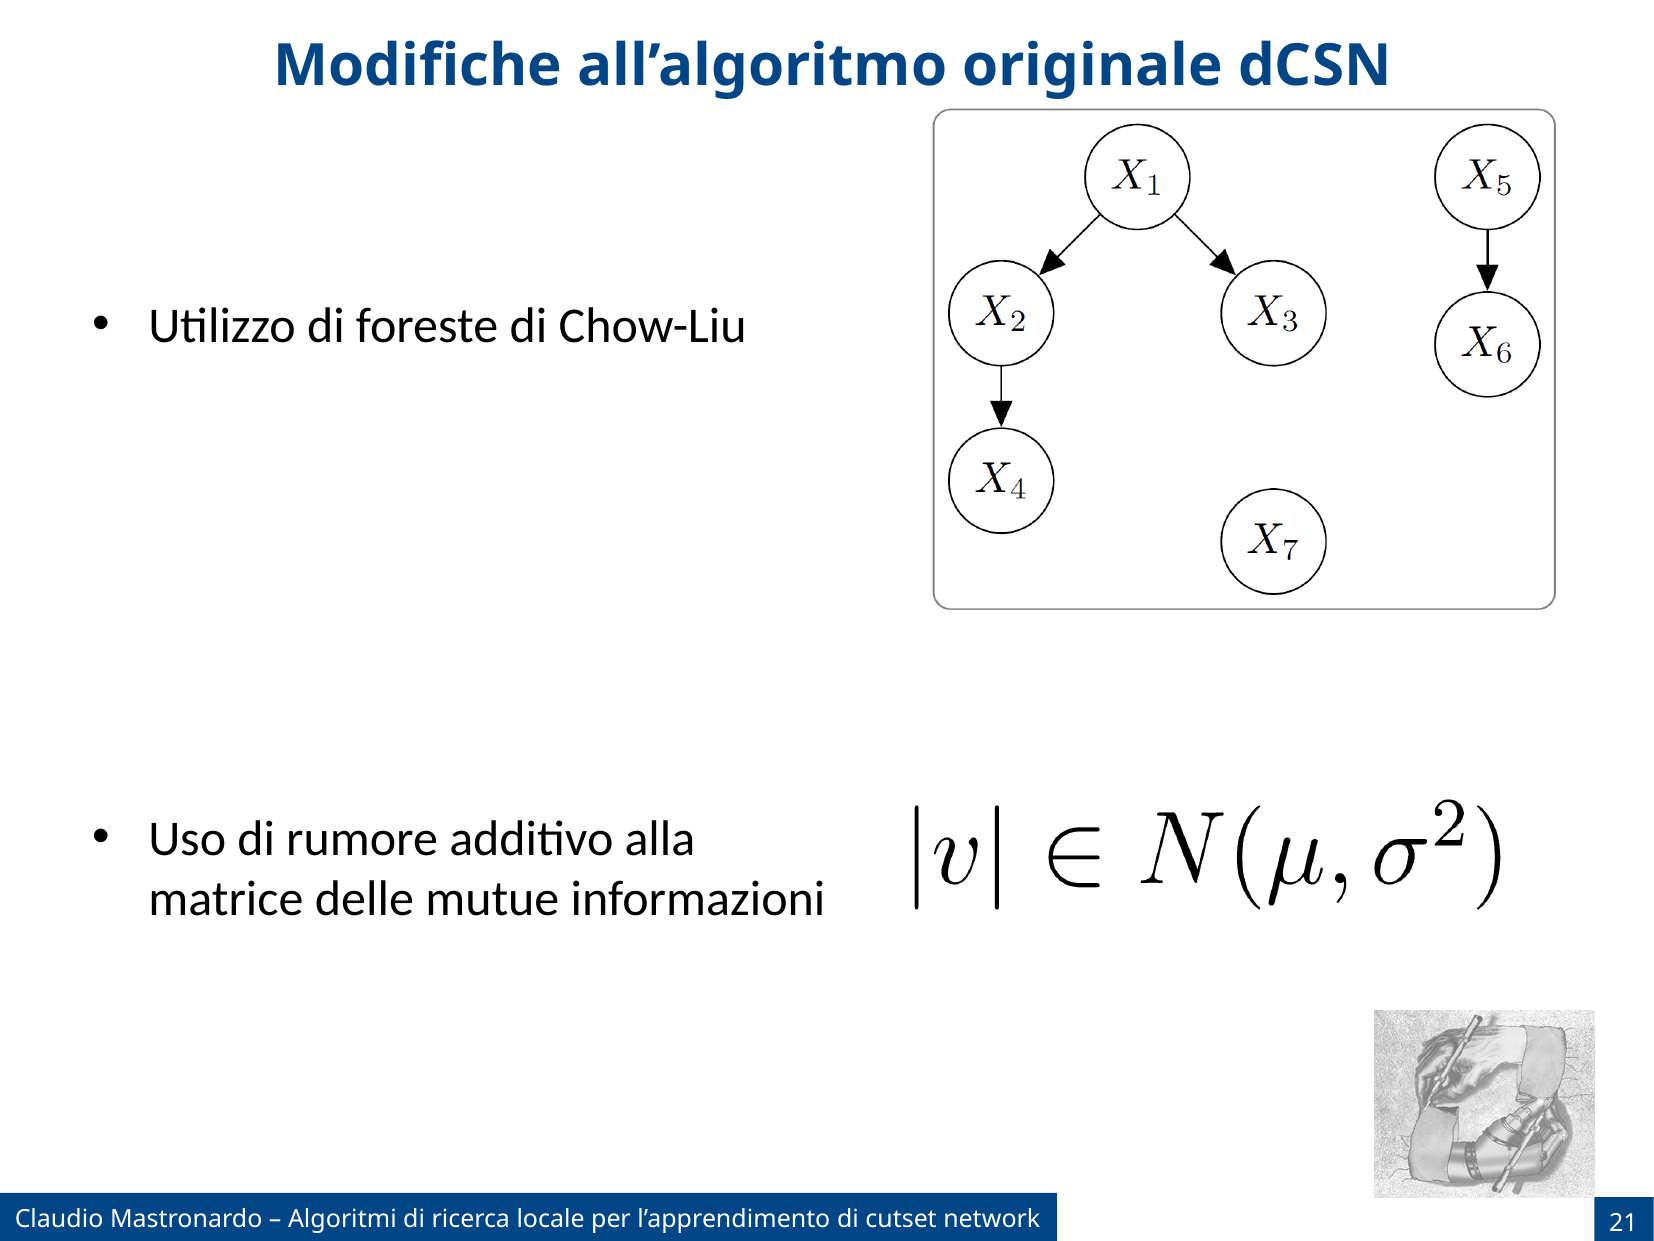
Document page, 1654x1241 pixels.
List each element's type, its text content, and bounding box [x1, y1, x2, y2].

title Modifiche all’algoritmo originale dCSN [41, 17, 1625, 107]
chart [910, 798, 1514, 921]
text_box Utilizzo di foreste di Chow-Liu [77, 285, 783, 361]
text_box Uso di rumore additivo alla matrice delle mutue informazioni [77, 798, 911, 935]
chart [925, 106, 1563, 616]
